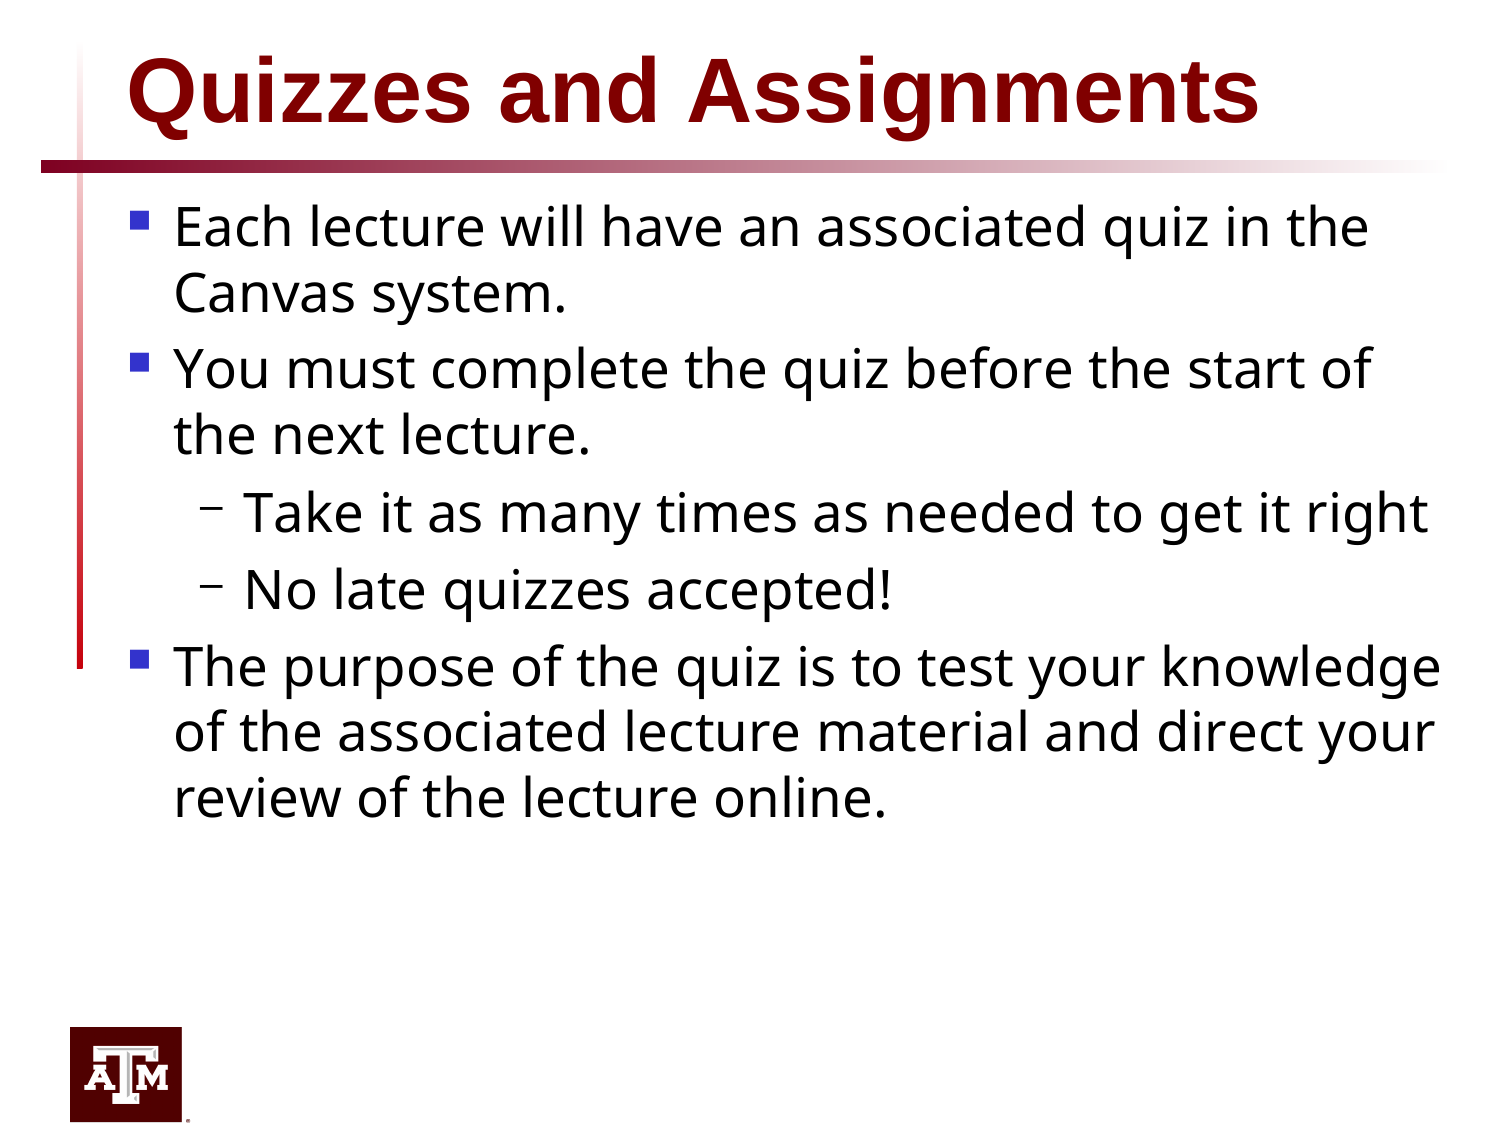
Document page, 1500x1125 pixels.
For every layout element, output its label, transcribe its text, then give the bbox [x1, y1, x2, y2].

list Each lecture will have an associated quiz in the Canvas system. You must complete the quiz before the start of the next lecture. Take it as many times as needed to get it right No late quizzes accepted! The purpose of the quiz is to test your knowledge of the associated lecture material and direct your review of the lecture online. [112, 184, 1469, 838]
title Quizzes and Assignments [112, 15, 1468, 149]
picture [60, 1023, 196, 1125]
